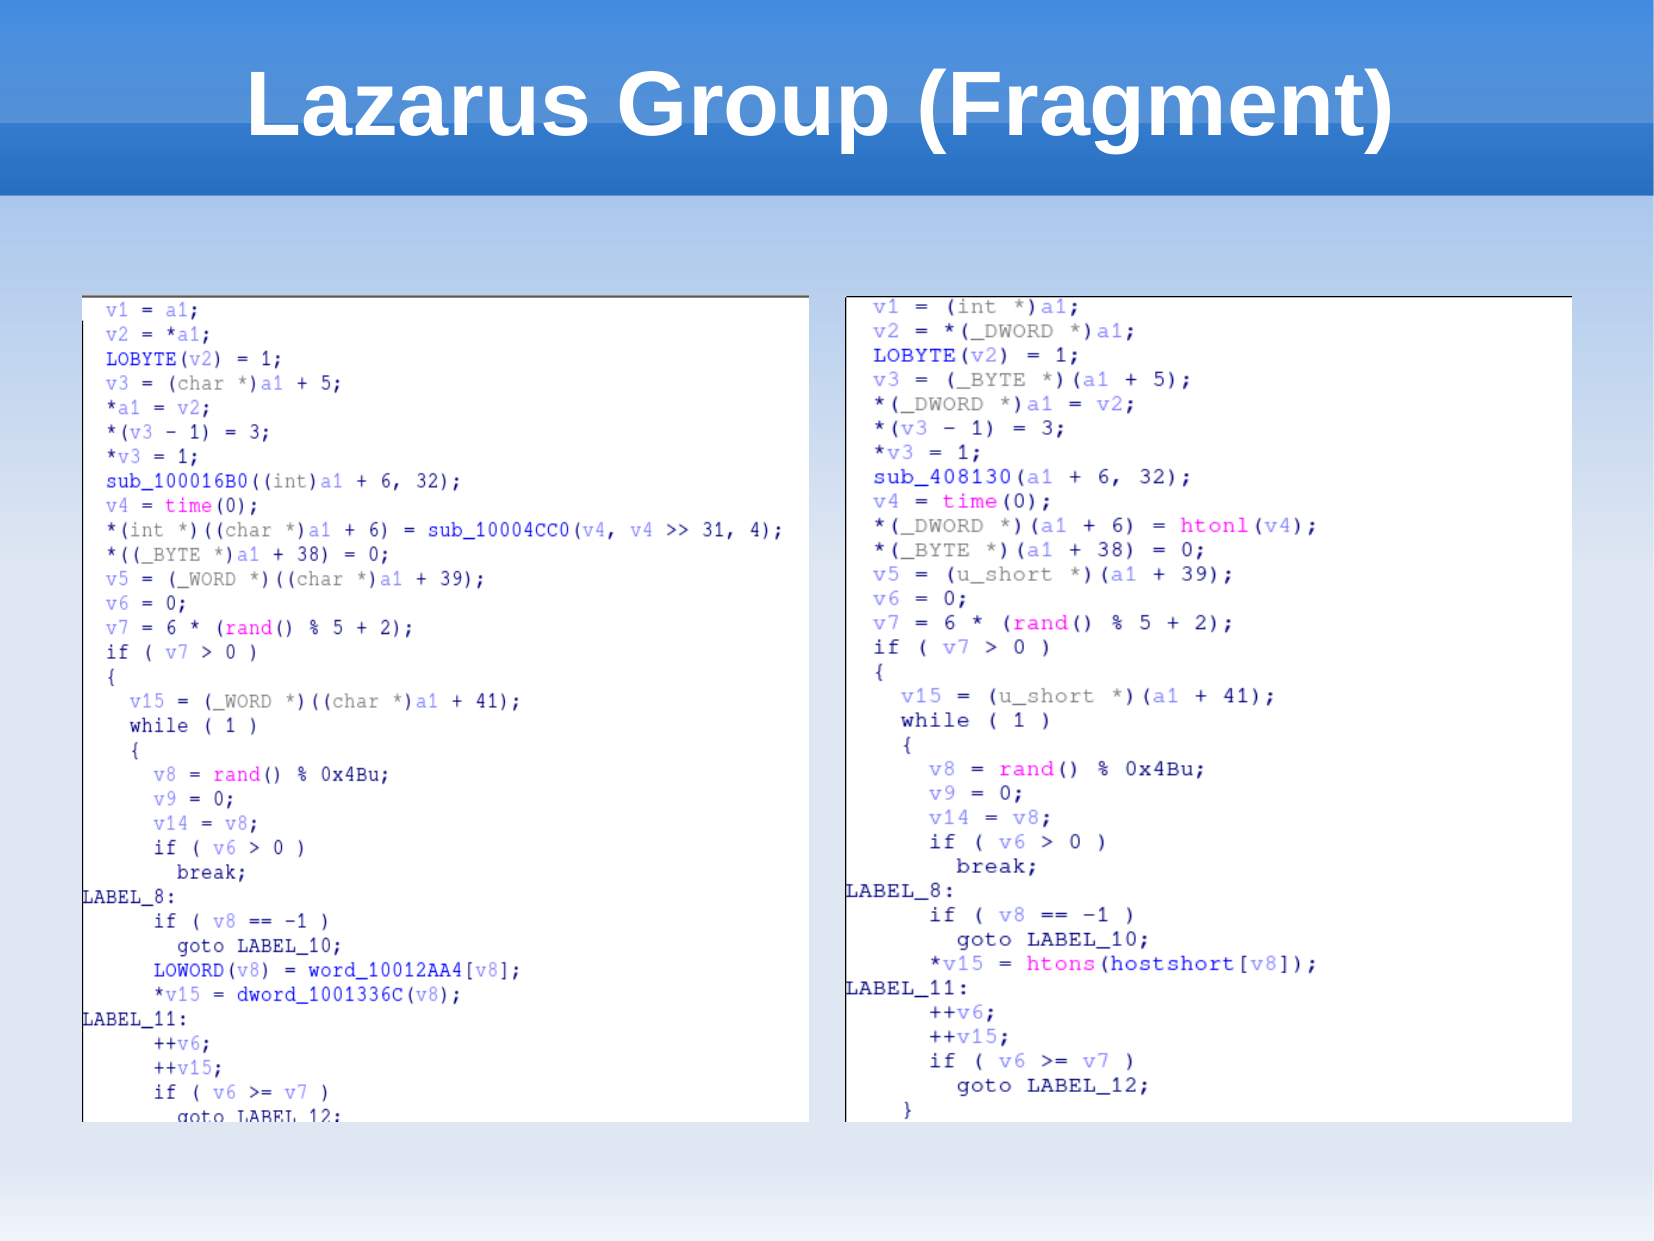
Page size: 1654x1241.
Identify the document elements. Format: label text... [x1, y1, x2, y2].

title Lazarus Group (Fragment) [76, 0, 1565, 208]
picture [0, 0, 1654, 1241]
